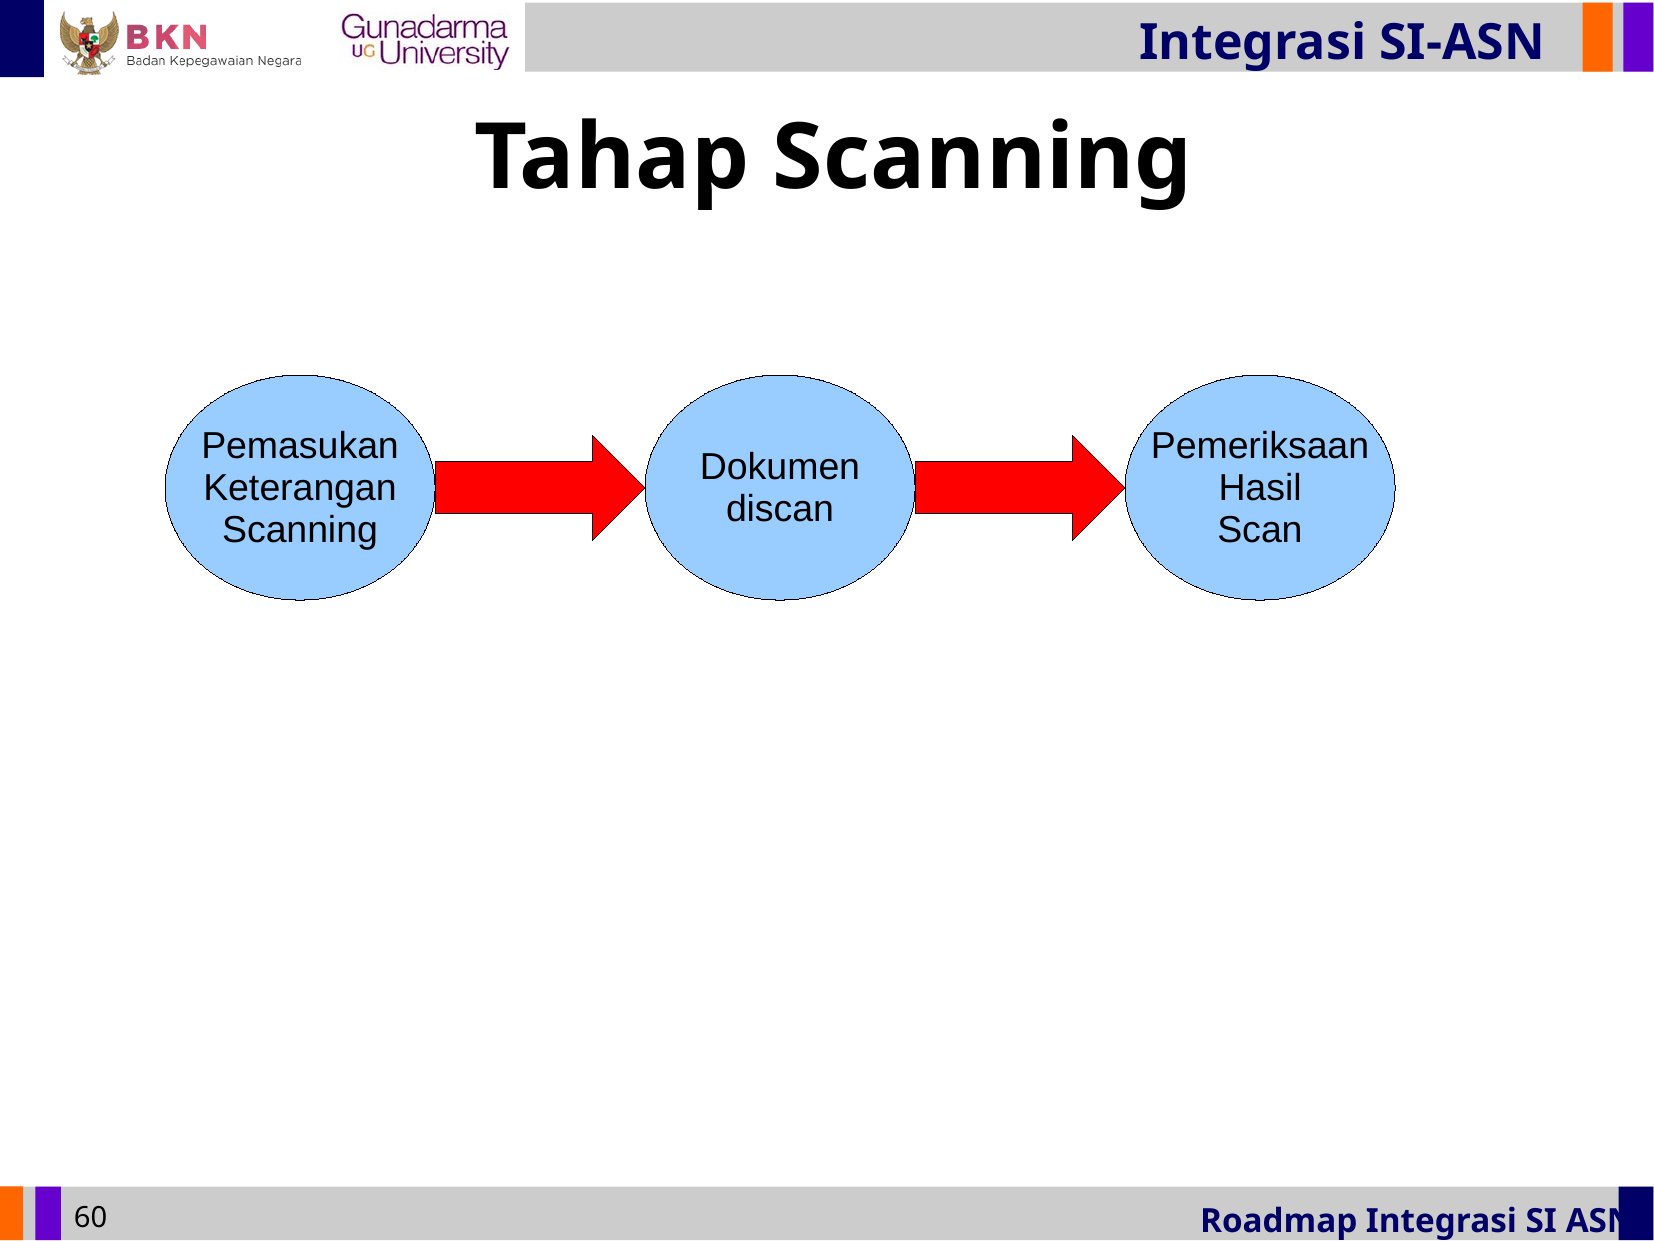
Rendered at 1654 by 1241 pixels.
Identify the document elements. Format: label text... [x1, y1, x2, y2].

text_box Pemasukan Keterangan Scanning [165, 375, 435, 601]
picture [60, 11, 301, 75]
text_box Dokumen discan [645, 375, 915, 601]
text_box Pemeriksaan Hasil Scan [1125, 375, 1396, 601]
picture [340, 0, 510, 70]
title Tahap Scanning [77, 90, 1591, 217]
text_box [915, 435, 1126, 541]
text_box [435, 435, 646, 541]
